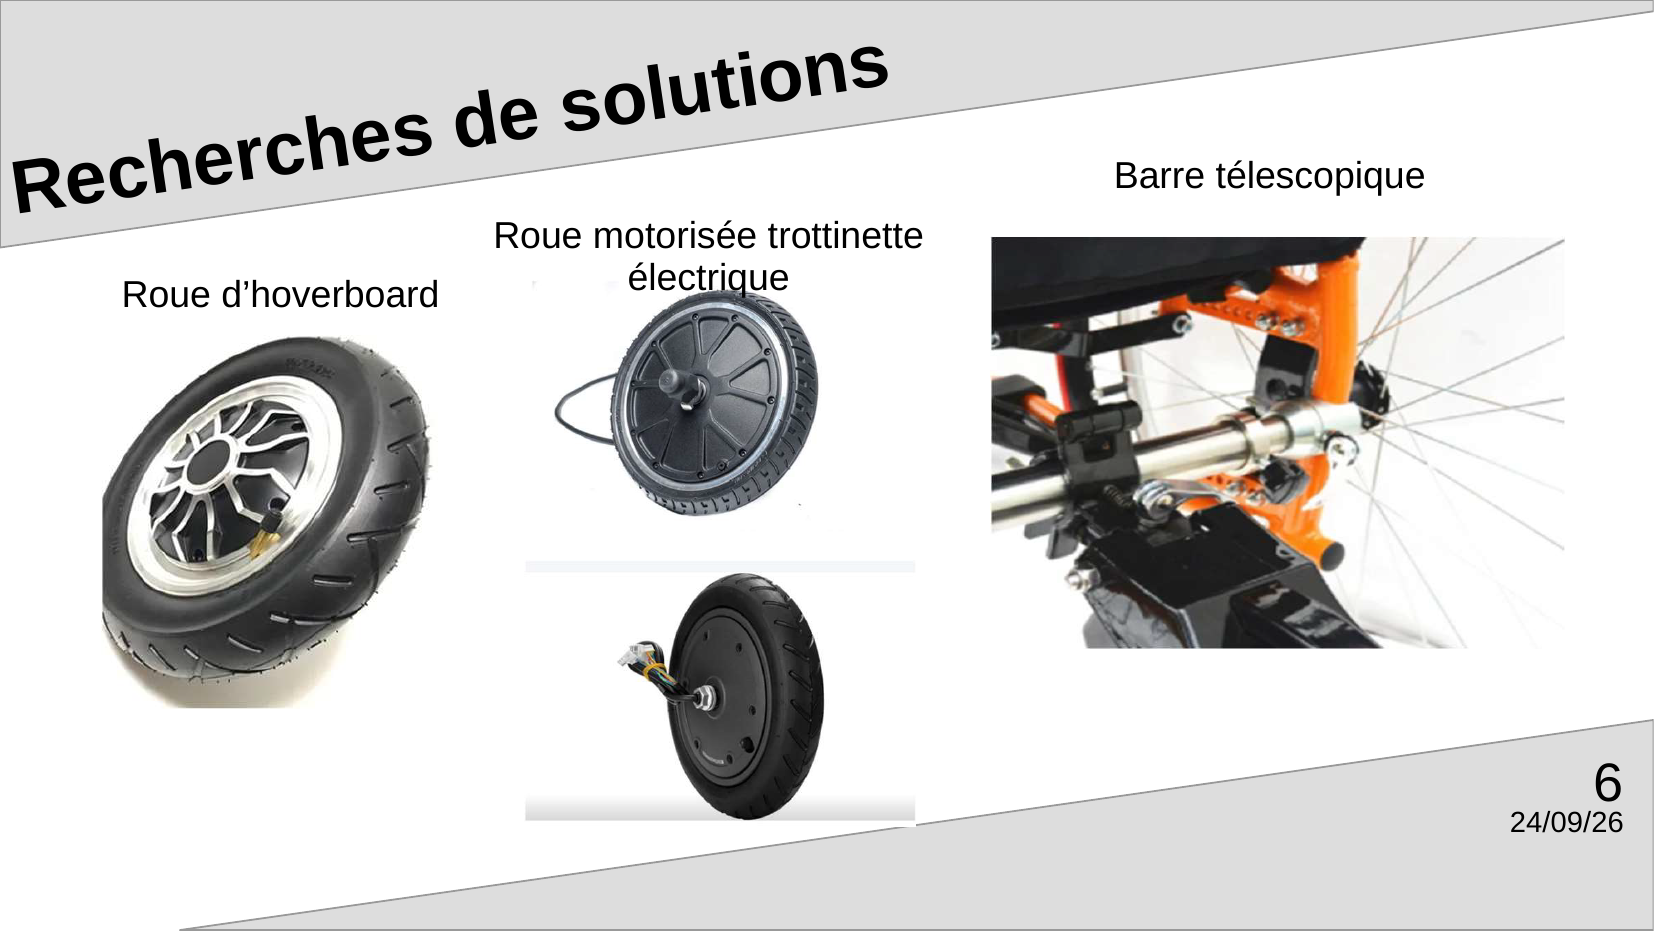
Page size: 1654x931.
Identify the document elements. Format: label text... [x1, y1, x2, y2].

picture [990, 236, 1565, 649]
text_box Barre télescopique [974, 147, 1565, 205]
text_box Roue d’hoverboard [29, 265, 472, 709]
text_box Roue motorisée trottinette électrique [472, 206, 945, 850]
title Recherches de solutions [0, 0, 1484, 266]
